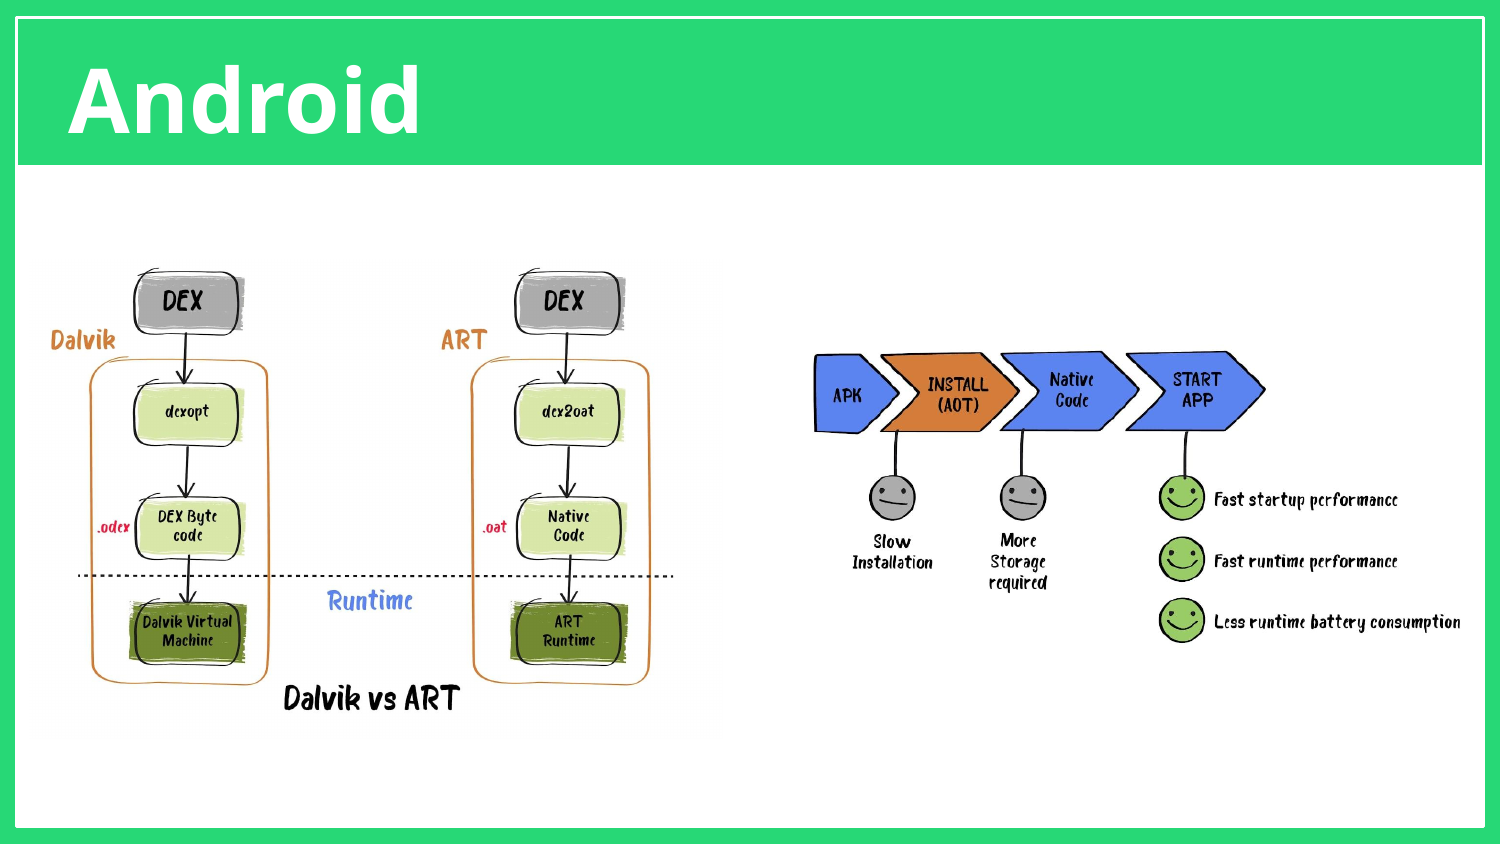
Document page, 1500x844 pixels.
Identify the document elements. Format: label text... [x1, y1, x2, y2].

picture [29, 259, 723, 739]
title Android Runtime (ART) [53, 28, 790, 165]
picture [802, 341, 1471, 657]
text_box [18, 165, 1482, 828]
